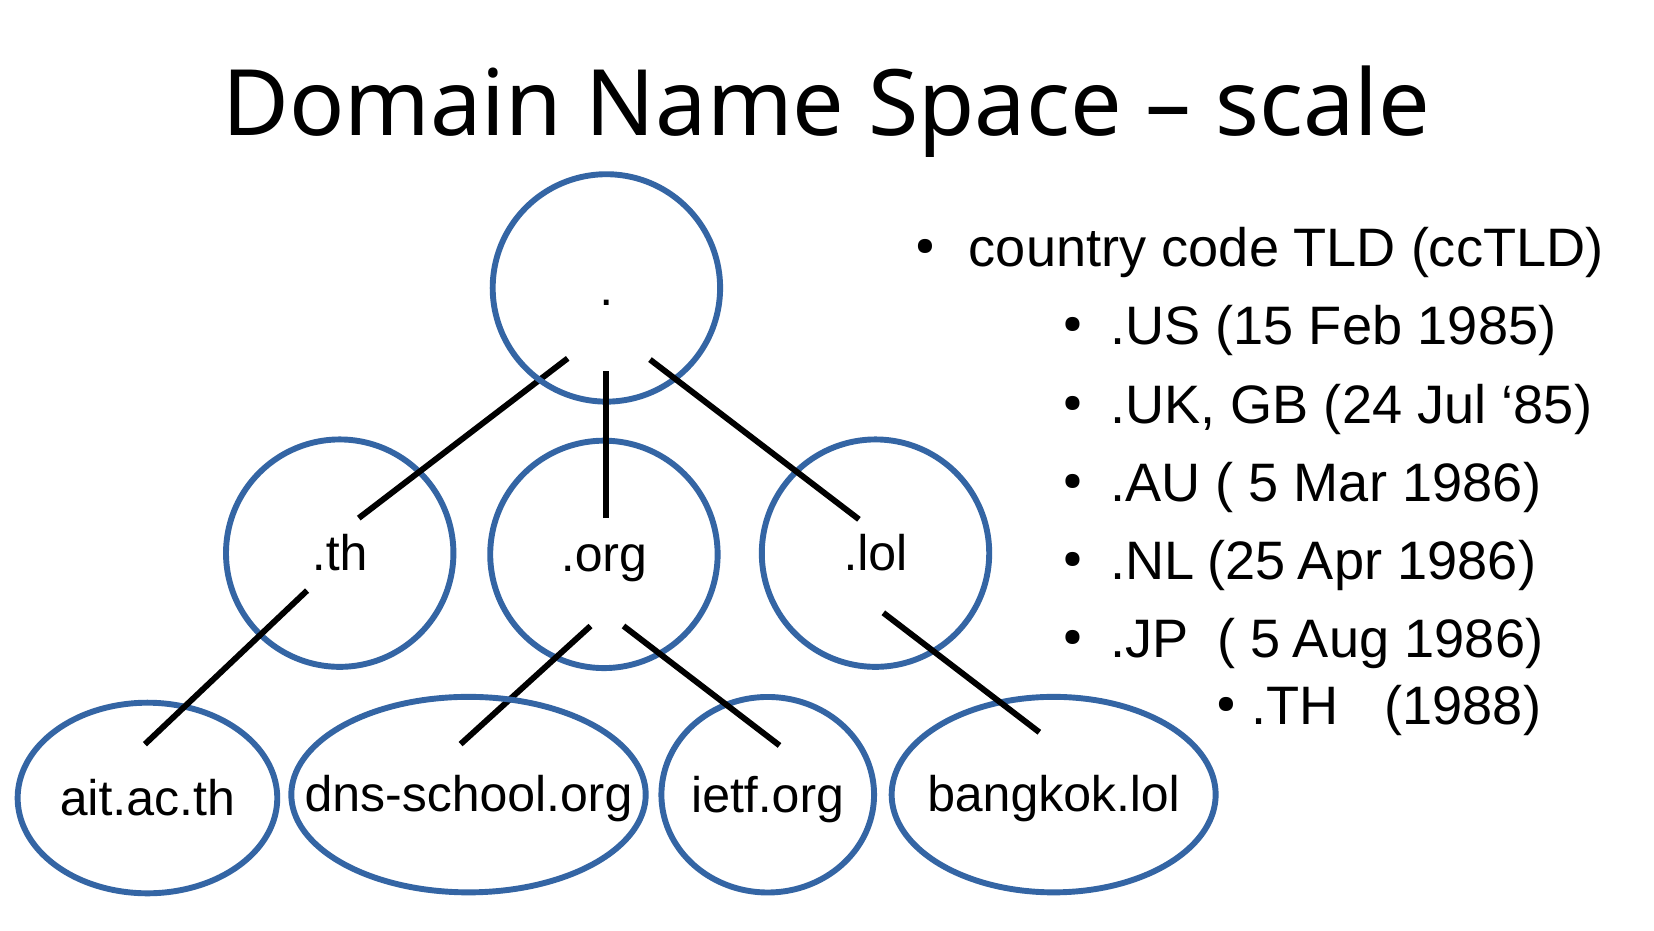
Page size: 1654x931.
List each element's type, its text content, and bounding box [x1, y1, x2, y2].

text_box ietf.org [661, 696, 875, 893]
text_box .lol [761, 439, 897, 667]
text_box .th [226, 439, 454, 667]
title Domain Name Space – scale [82, 37, 1571, 221]
text_box bangkok.lol [891, 769, 897, 820]
text_box .org [490, 440, 718, 669]
list country code TLD (ccTLD) .US (15 Feb 1985) .UK, GB (24 Jul ‘85) .AU ( 5 Mar 1986) .NL (25 Apr 1986) .JP ( 5 Aug 1986) .TH (1988) [897, 217, 1654, 931]
text_box ait.ac.th [17, 702, 278, 894]
text_box dns-school.org [291, 696, 646, 893]
text_box . [492, 174, 721, 402]
